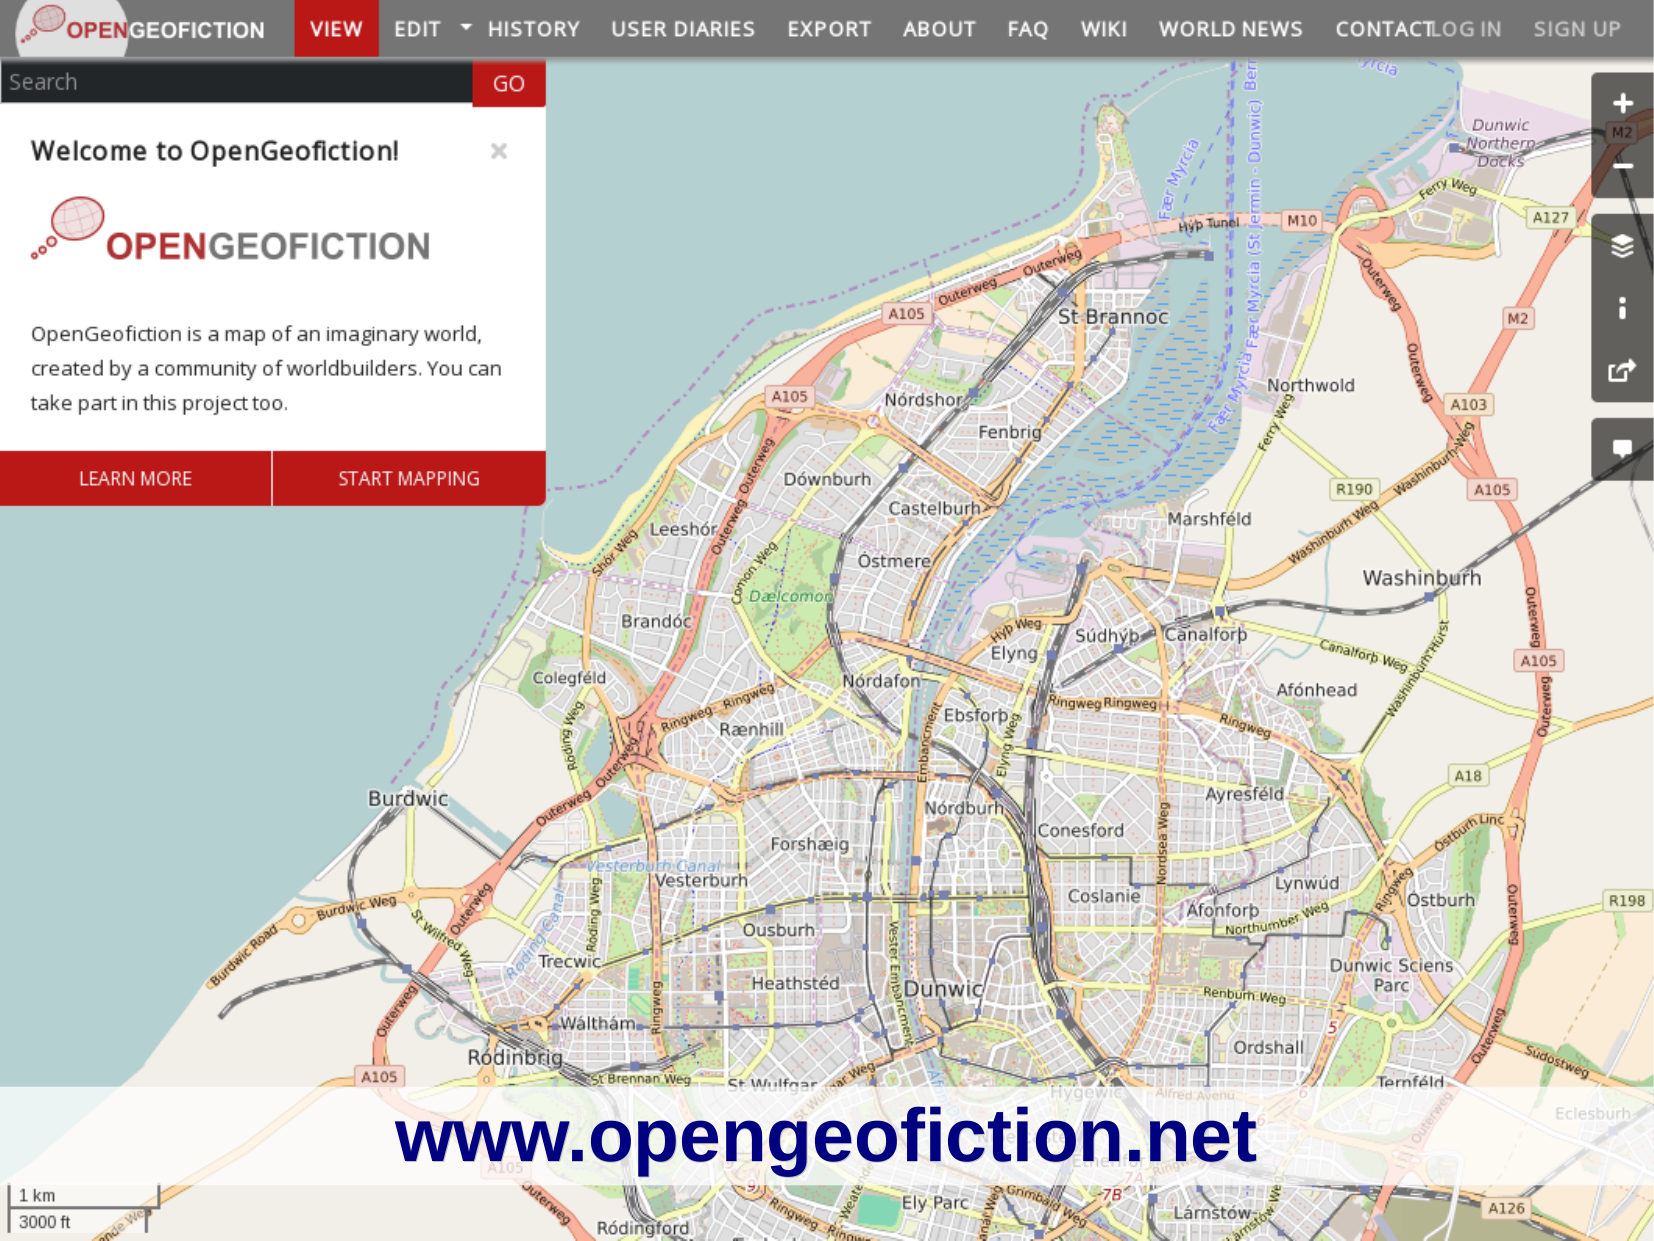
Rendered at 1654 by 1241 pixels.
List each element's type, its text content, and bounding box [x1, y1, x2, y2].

picture [0, 0, 1654, 1086]
text_box www.opengeofiction.net [0, 1086, 1654, 1186]
picture [0, 1186, 1654, 1241]
